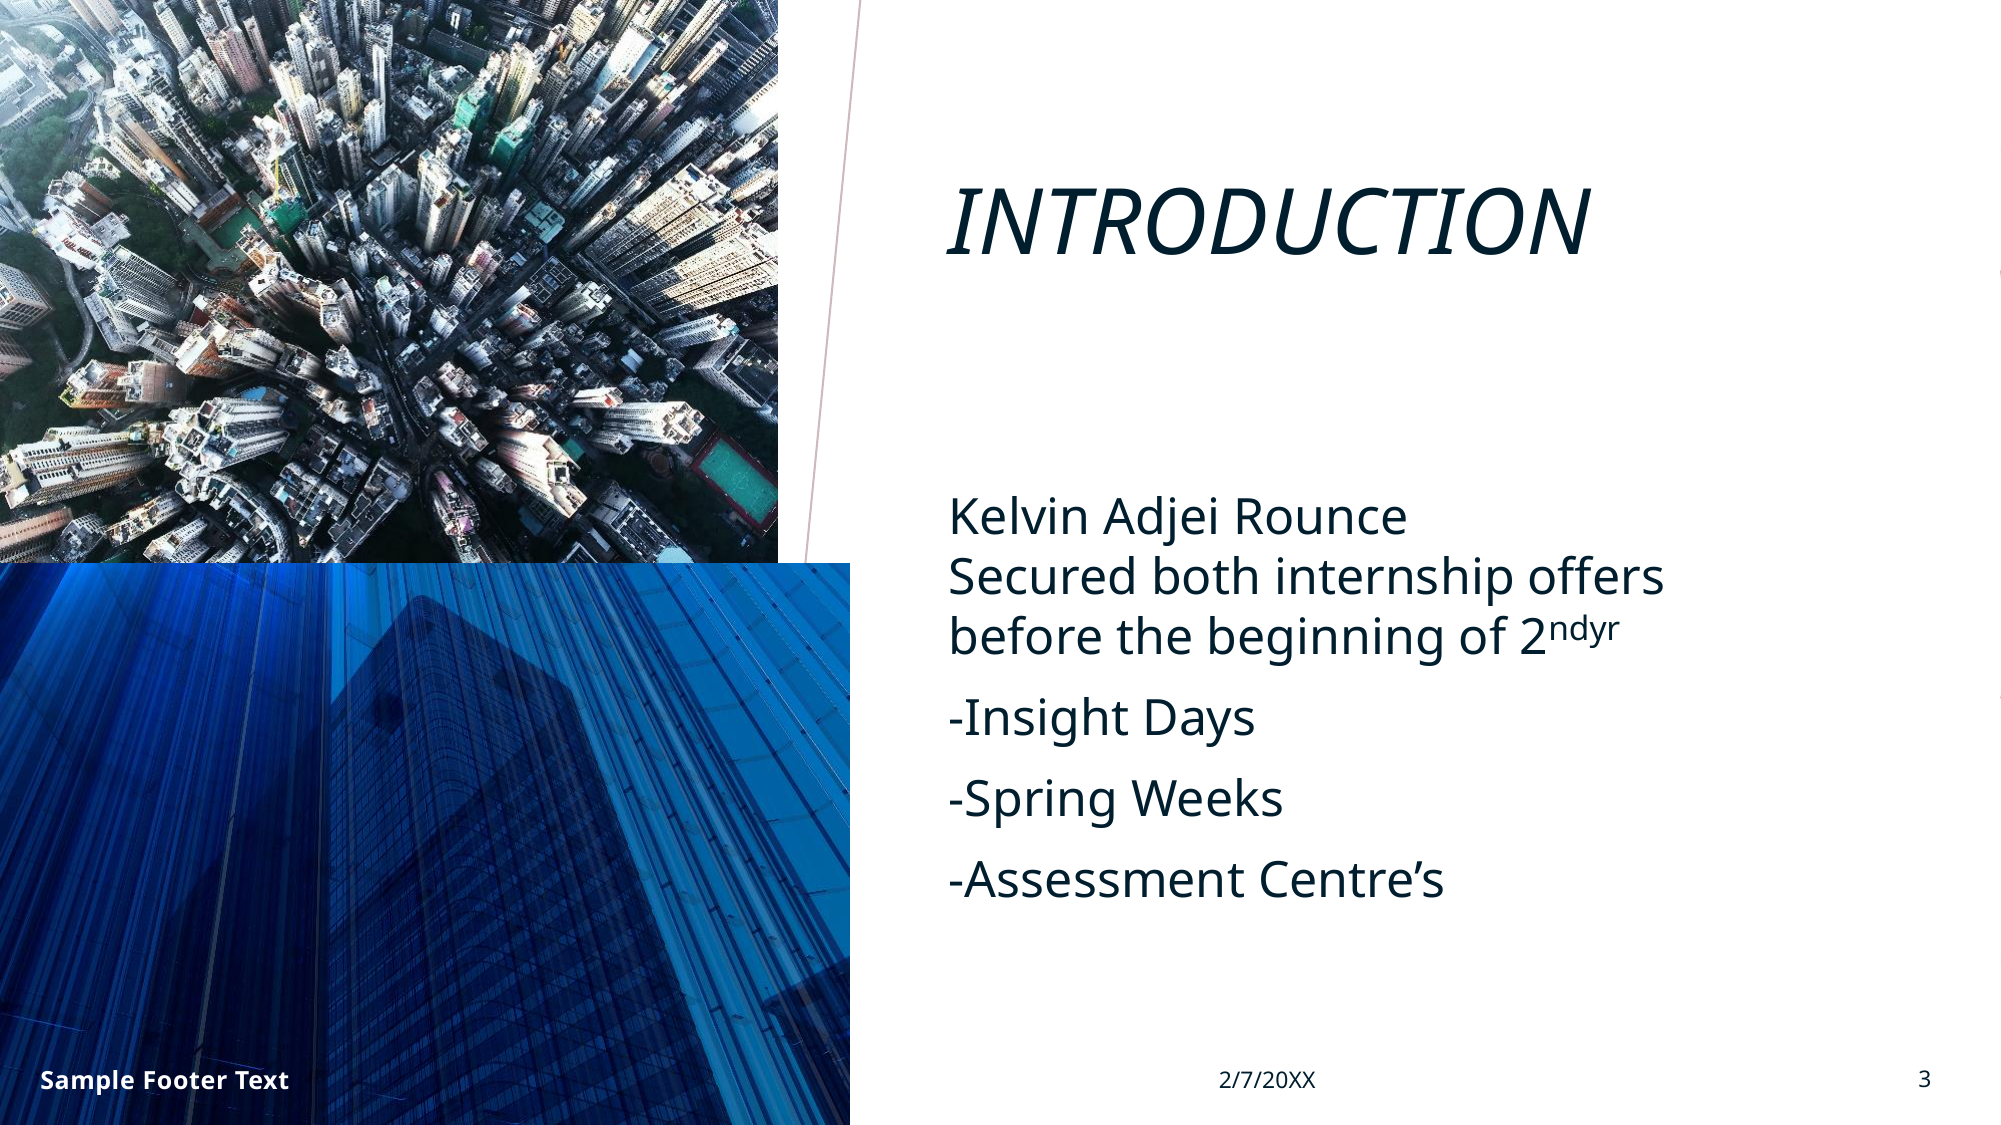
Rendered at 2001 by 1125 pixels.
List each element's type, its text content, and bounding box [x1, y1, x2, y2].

list Kelvin Adjei Rounce Secured both internship offers before the beginning of 2ndyr -Insight Days -Spring Weeks -Assessment Centre’s [934, 358, 1813, 1035]
text_box Sample Footer Text [25, 1049, 764, 1110]
text_box 2/7/20XX [1203, 1049, 1892, 1110]
text_box 3 [1903, 1049, 1981, 1110]
picture [0, 0, 850, 1125]
title Introduction [934, 91, 1813, 358]
